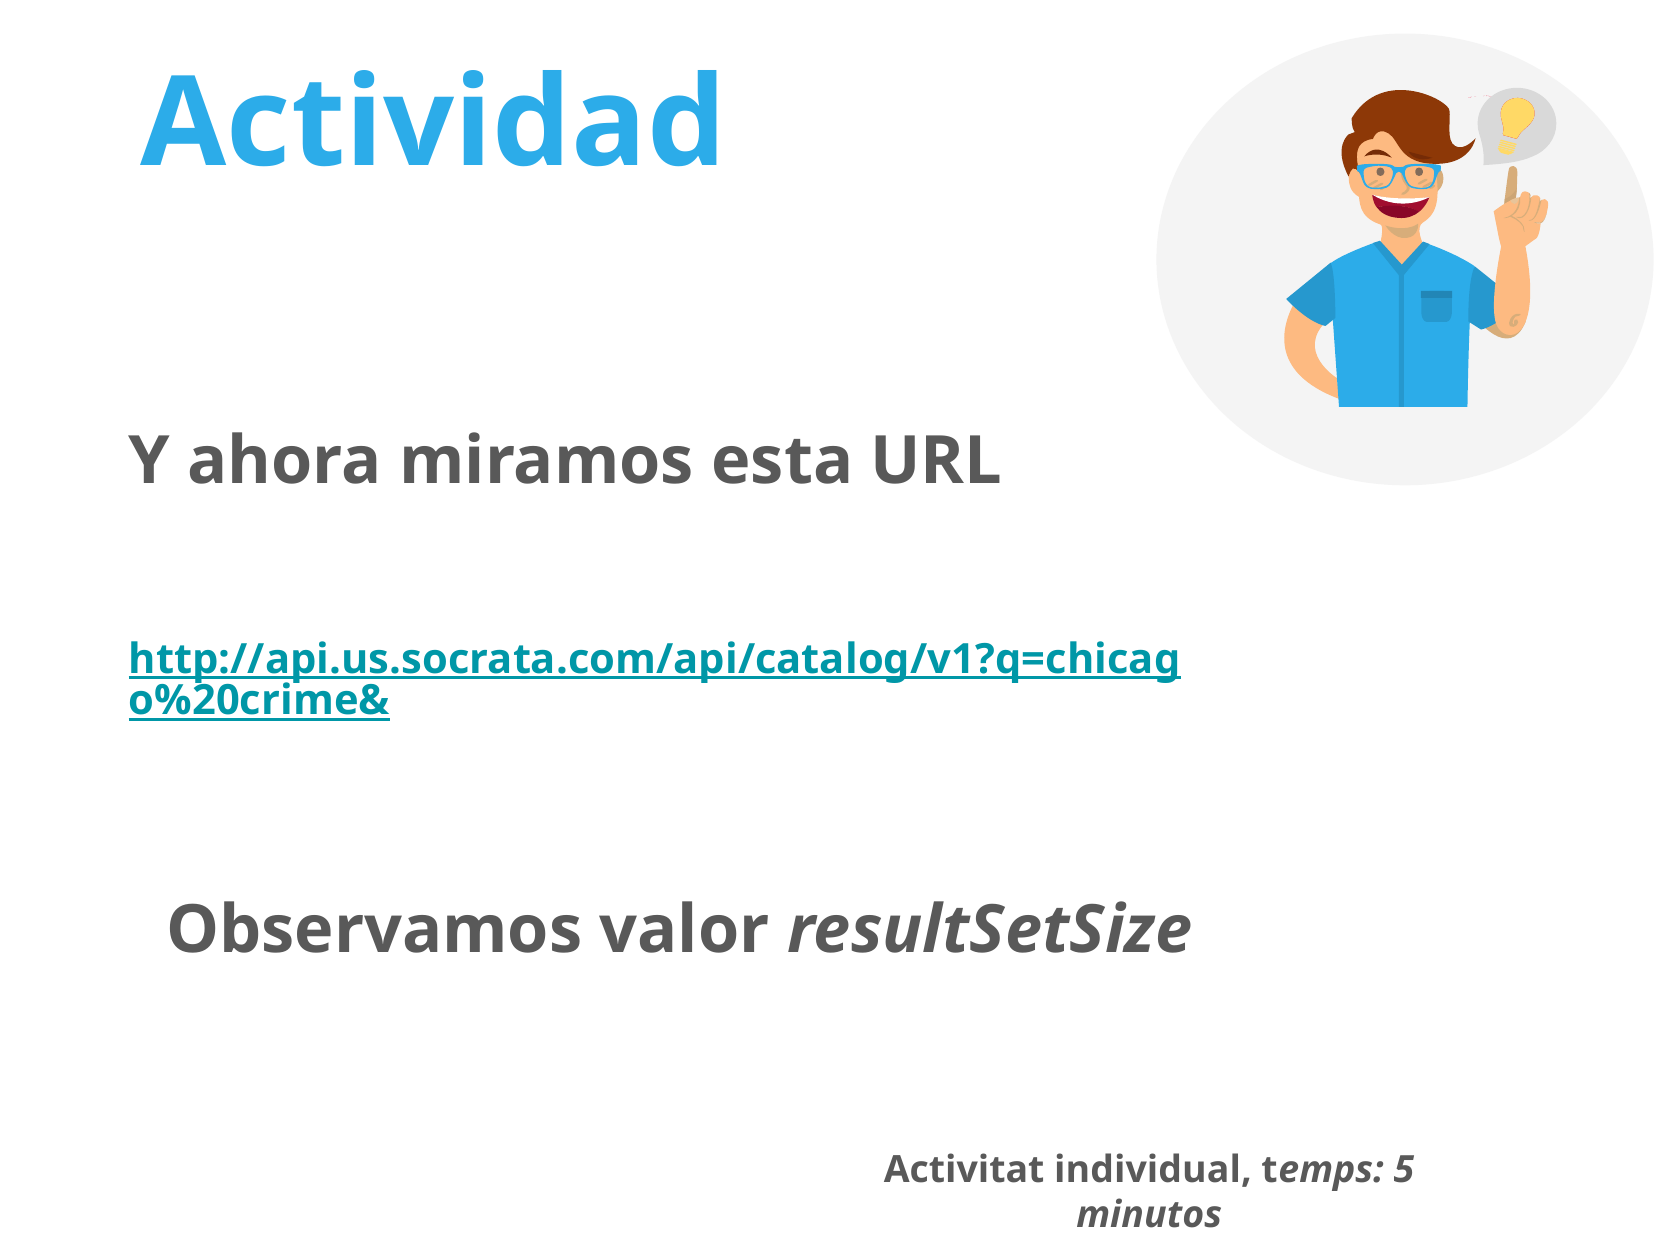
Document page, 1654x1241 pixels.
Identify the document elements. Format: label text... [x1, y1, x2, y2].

text_box Y ahora miramos esta URL http://api.us.socrata.com/api/catalog/v1?q=chicago%20crime& [113, 401, 1209, 523]
text_box Observamos valor resultSetSize [151, 871, 1246, 993]
text_box Actividad [0, 25, 940, 220]
text_box [1156, 33, 1654, 486]
text_box Activitat individual, temps: 5 minutos [797, 1137, 1501, 1198]
